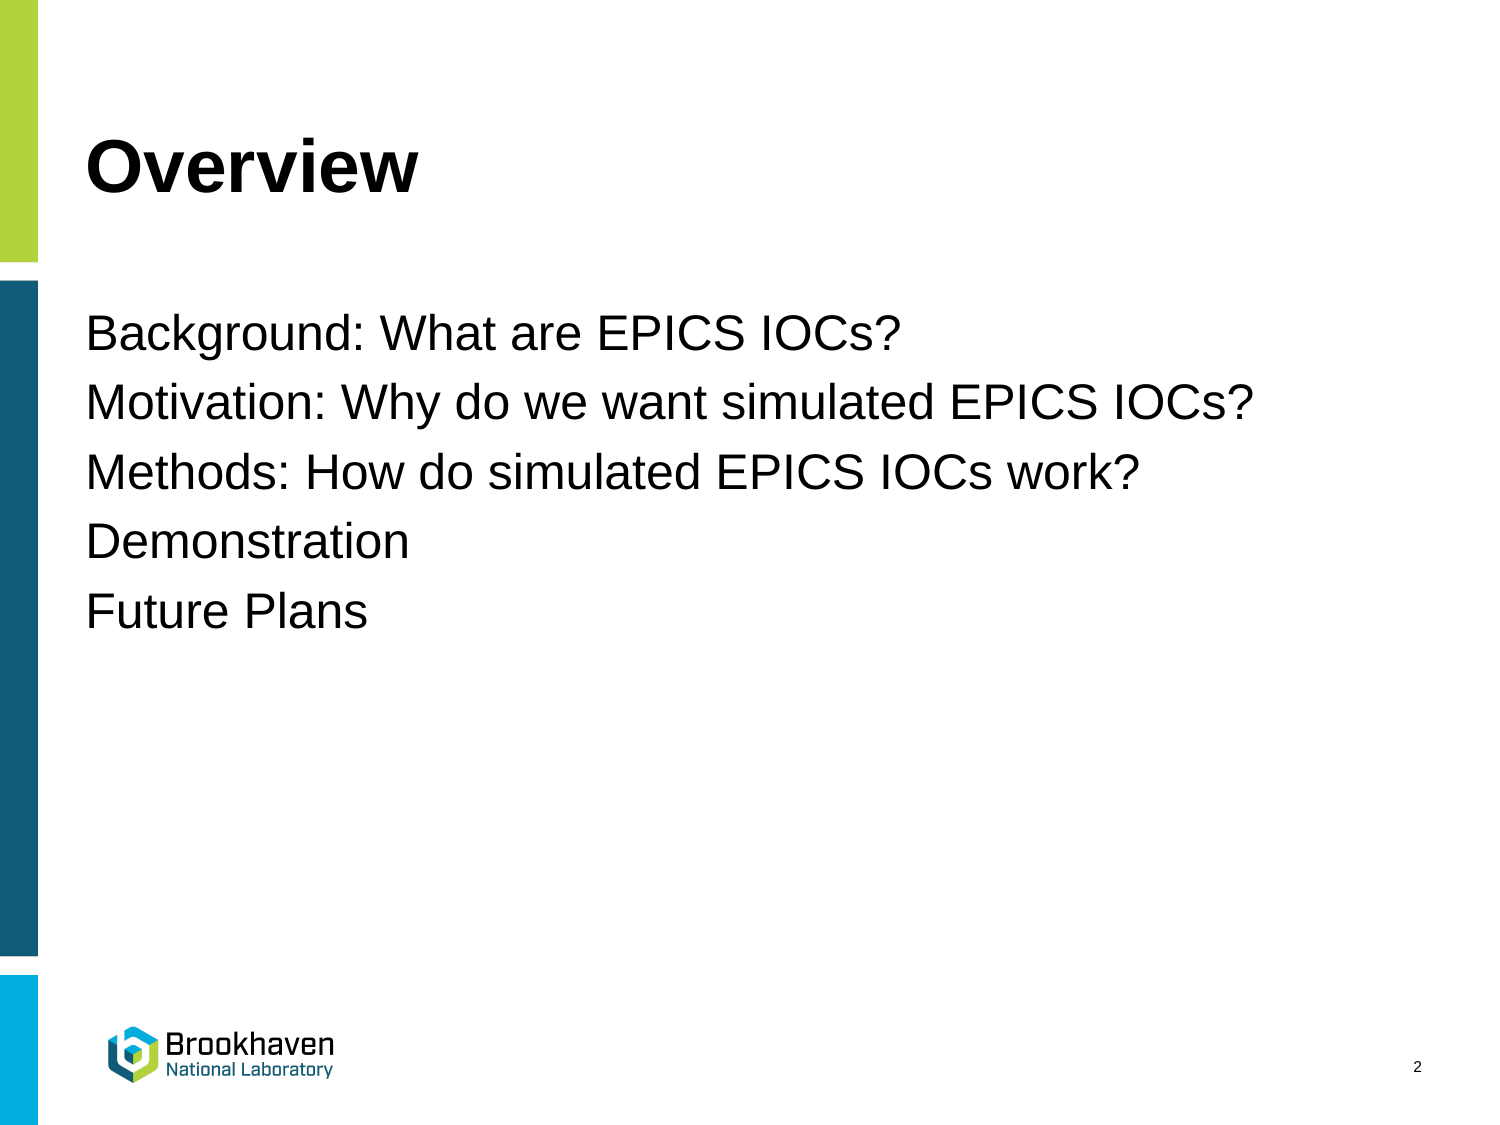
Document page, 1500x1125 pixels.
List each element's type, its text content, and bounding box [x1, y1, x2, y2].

slide_number <number> [1376, 1036, 1430, 1097]
picture [0, 0, 1500, 1125]
list Background: What are EPICS IOCs? Motivation: Why do we want simulated EPICS IOCs? Methods: How do simulated EPICS IOCs work? Demonstration Future Plans [70, 299, 1430, 990]
title Overview [70, 59, 1430, 278]
